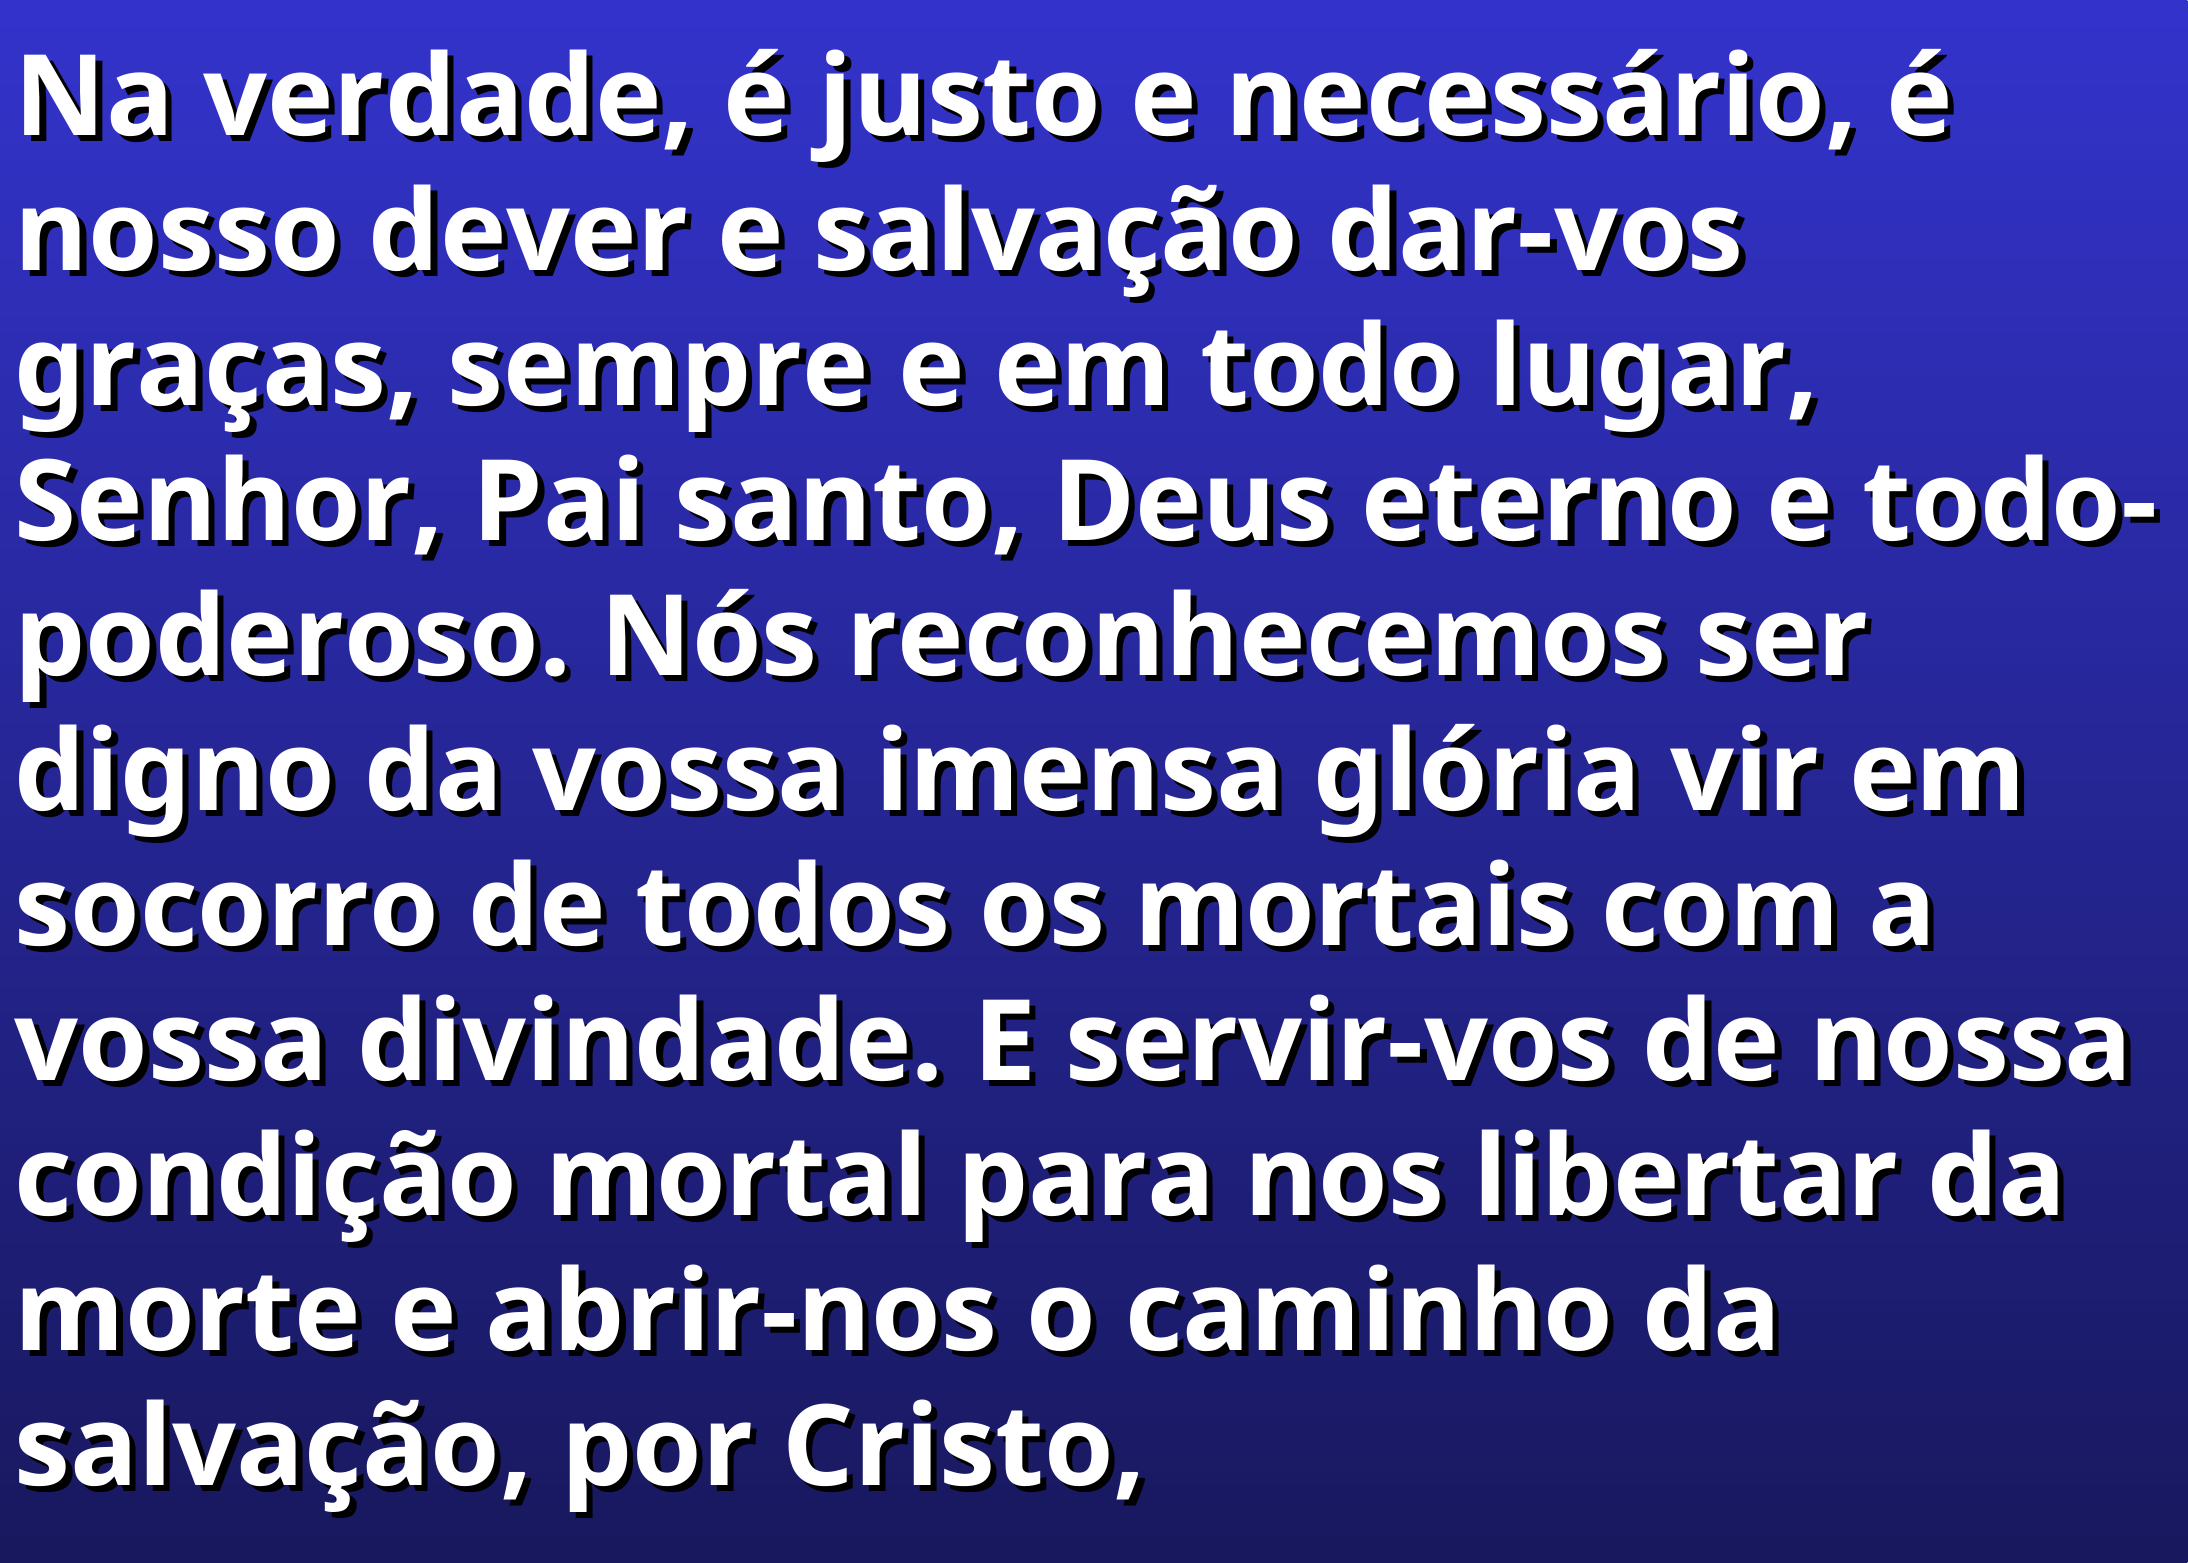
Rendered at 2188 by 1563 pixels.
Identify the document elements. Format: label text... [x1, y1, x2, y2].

text_box Na verdade, é justo e necessário, é nosso dever e salvação dar-vos graças, sempre e em todo lugar, Senhor, Pai santo, Deus eterno e todo-poderoso. Nós reconhecemos ser digno da vossa imensa glória vir em socorro de todos os mortais com a vossa divindade. E servir-vos de nossa condição mortal para nos libertar da morte e abrir-nos o caminho da salvação, por Cristo, [0, 15, 2188, 1516]
